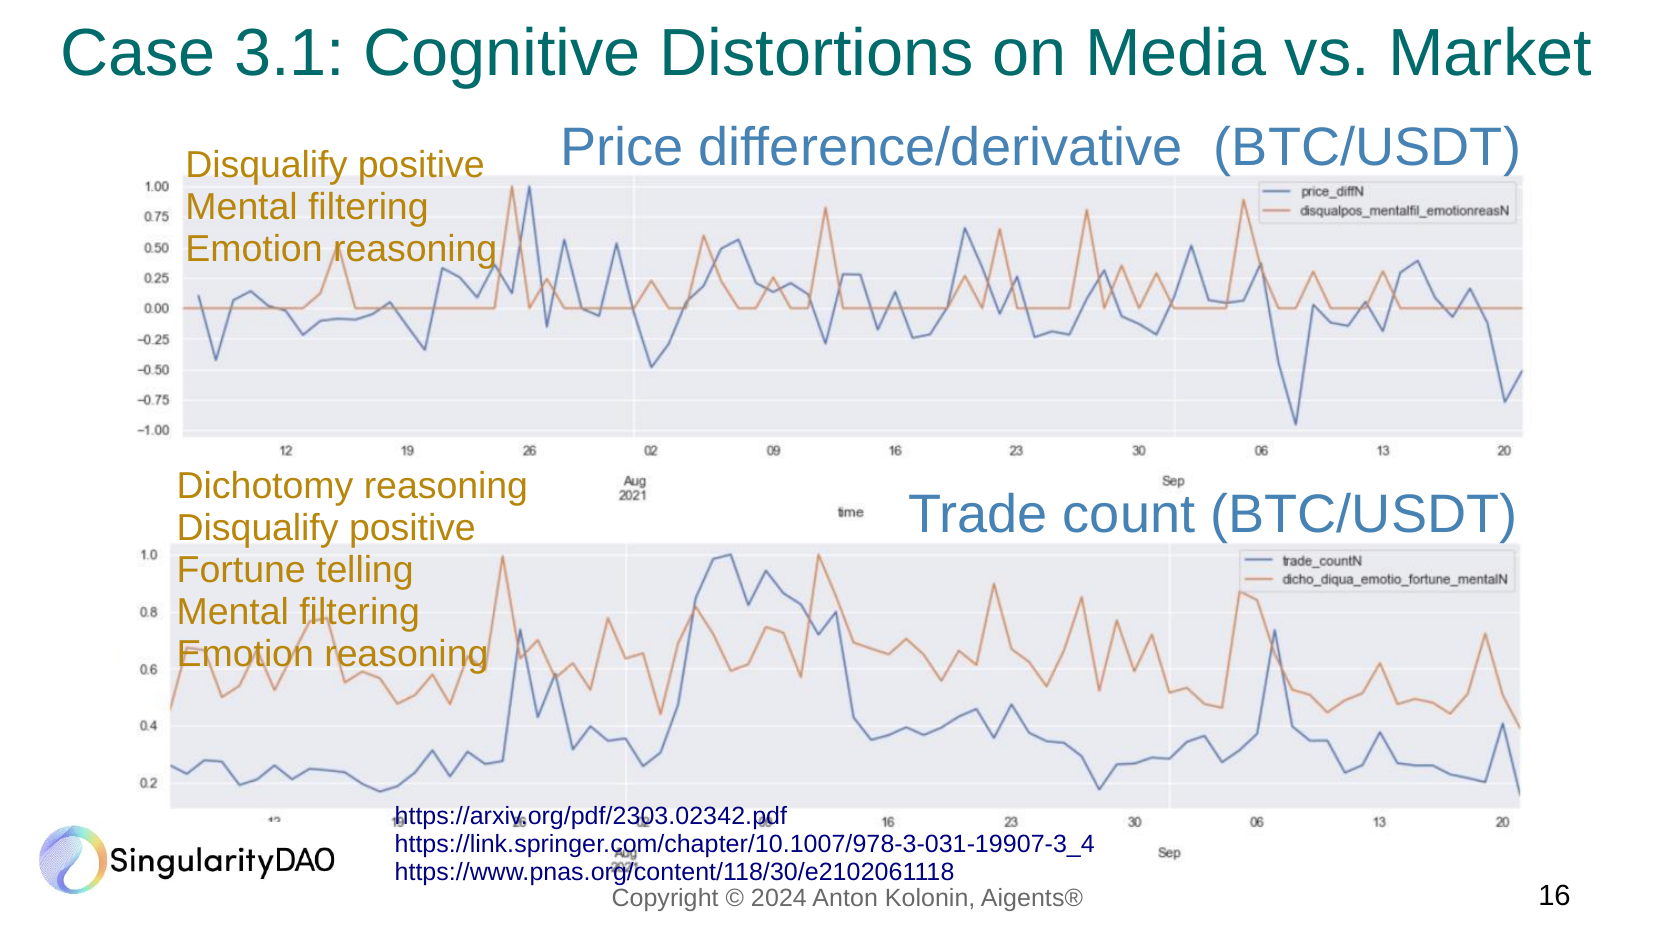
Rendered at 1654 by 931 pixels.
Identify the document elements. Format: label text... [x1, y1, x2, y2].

text_box Case 3.1: Cognitive Distortions on Media vs. Market [0, 0, 1654, 108]
text_box Disqualify positive Mental filtering Emotion reasoning [170, 131, 633, 282]
text_box Trade count (BTC/USDT) [807, 476, 1619, 551]
text_box https://arxiv.org/pdf/2303.02342.pdf https://link.springer.com/chapter/10.1007/978-3-031-19907-3_4 https://www.pnas.org/content/118/30/e2102061118 [379, 794, 1147, 894]
text_box Dichotomy reasoning Disqualify positive Fortune telling Mental filtering Emotion reasoning [161, 458, 579, 681]
text_box Price difference/derivative (BTC/USDT) [514, 109, 1568, 184]
picture [30, 163, 1540, 897]
